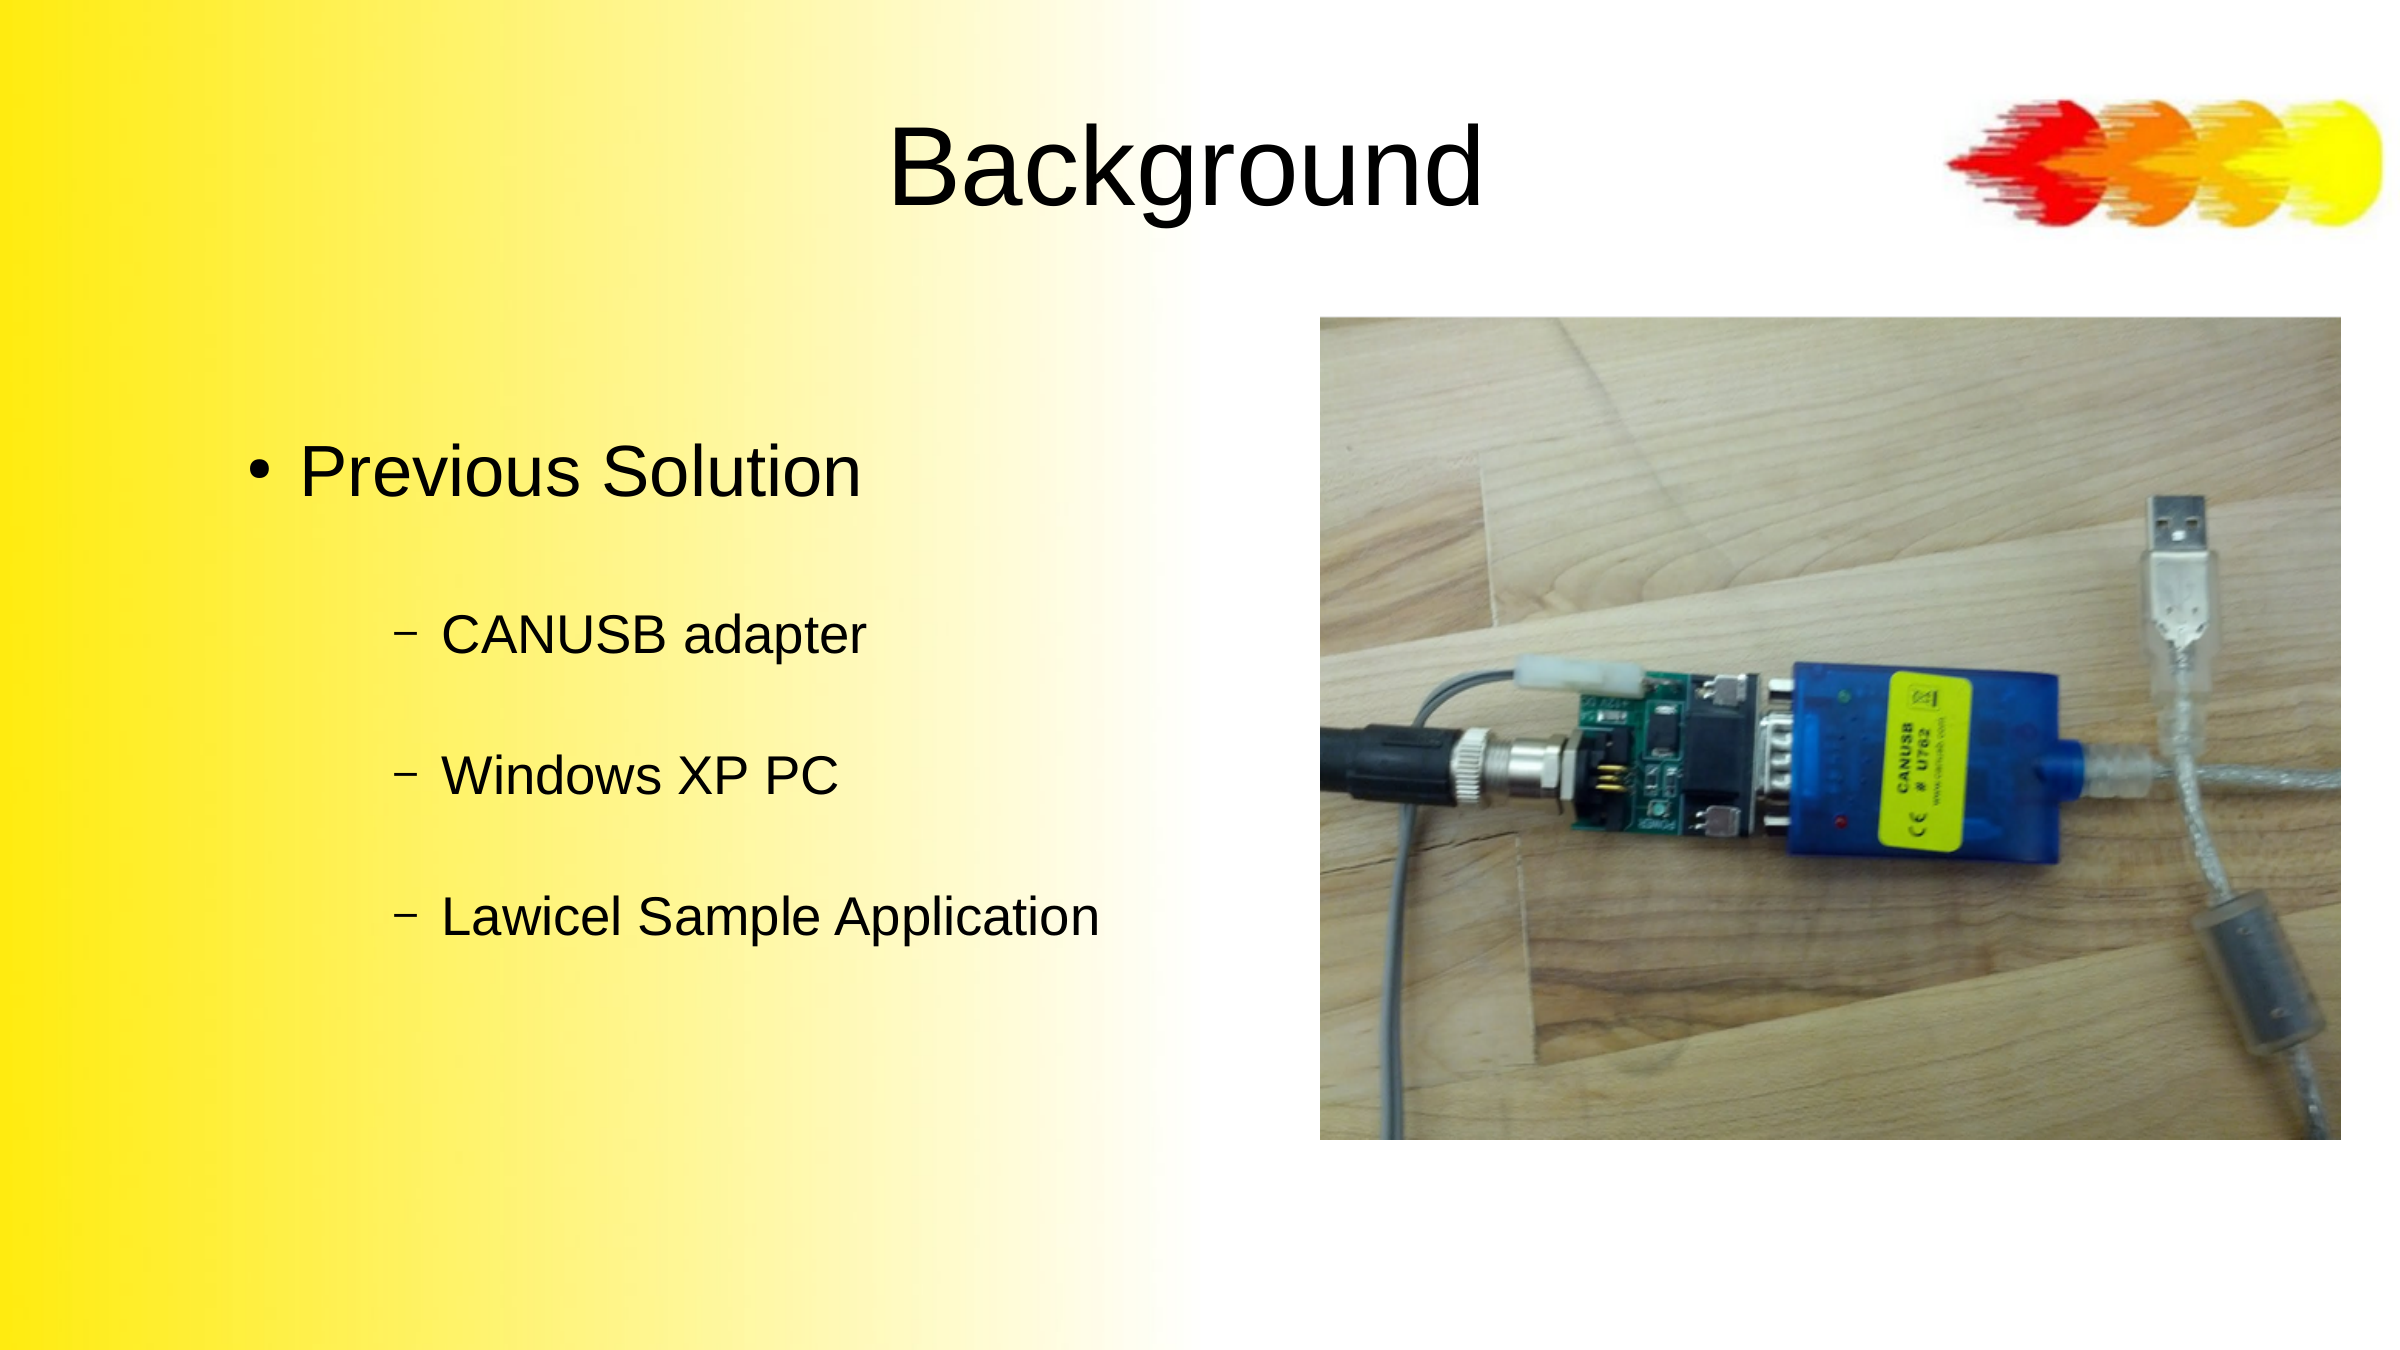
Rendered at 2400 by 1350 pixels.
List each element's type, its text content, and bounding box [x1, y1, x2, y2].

title Background [120, 53, 2280, 280]
list Previous Solution CANUSB adapter Windows XP PC Lawicel Sample Application [229, 389, 1320, 1141]
picture [0, 0, 2400, 1350]
